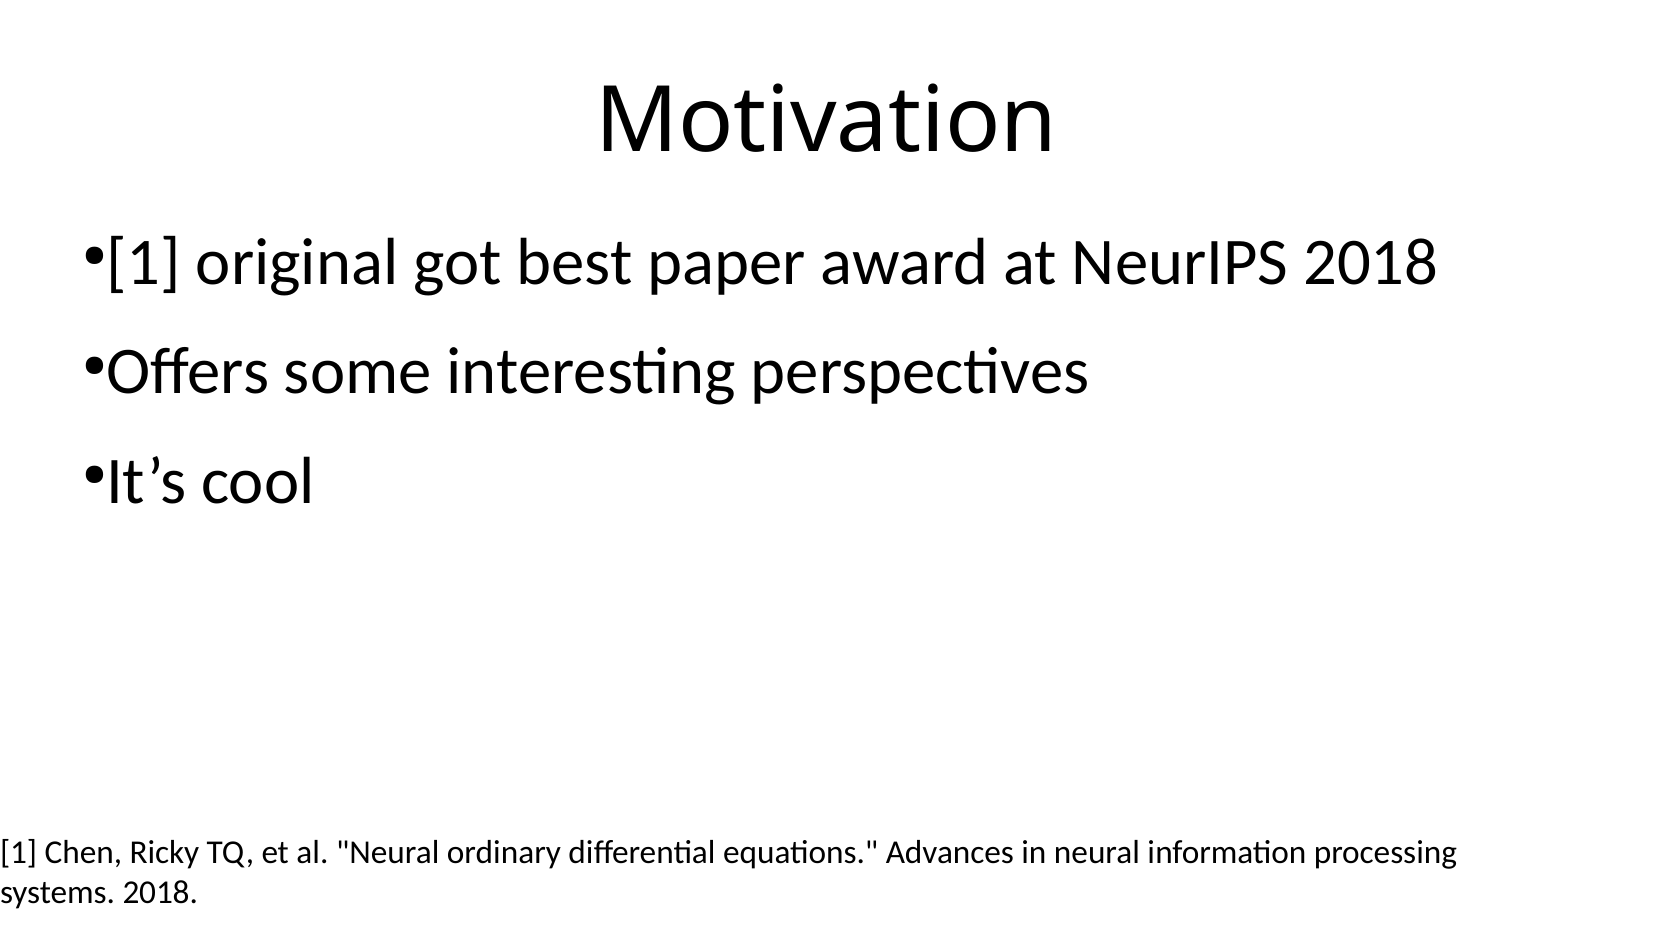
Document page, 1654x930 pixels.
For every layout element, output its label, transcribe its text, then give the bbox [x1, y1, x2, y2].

title Motivation [82, 37, 1571, 193]
list [1] Chen, Ricky TQ, et al. "Neural ordinary differential equations." Advances in neural information processing systems. 2018. [0, 750, 1488, 930]
list [1] original got best paper award at NeurIPS 2018 Offers some interesting perspectives It’s cool [82, 217, 1571, 757]
